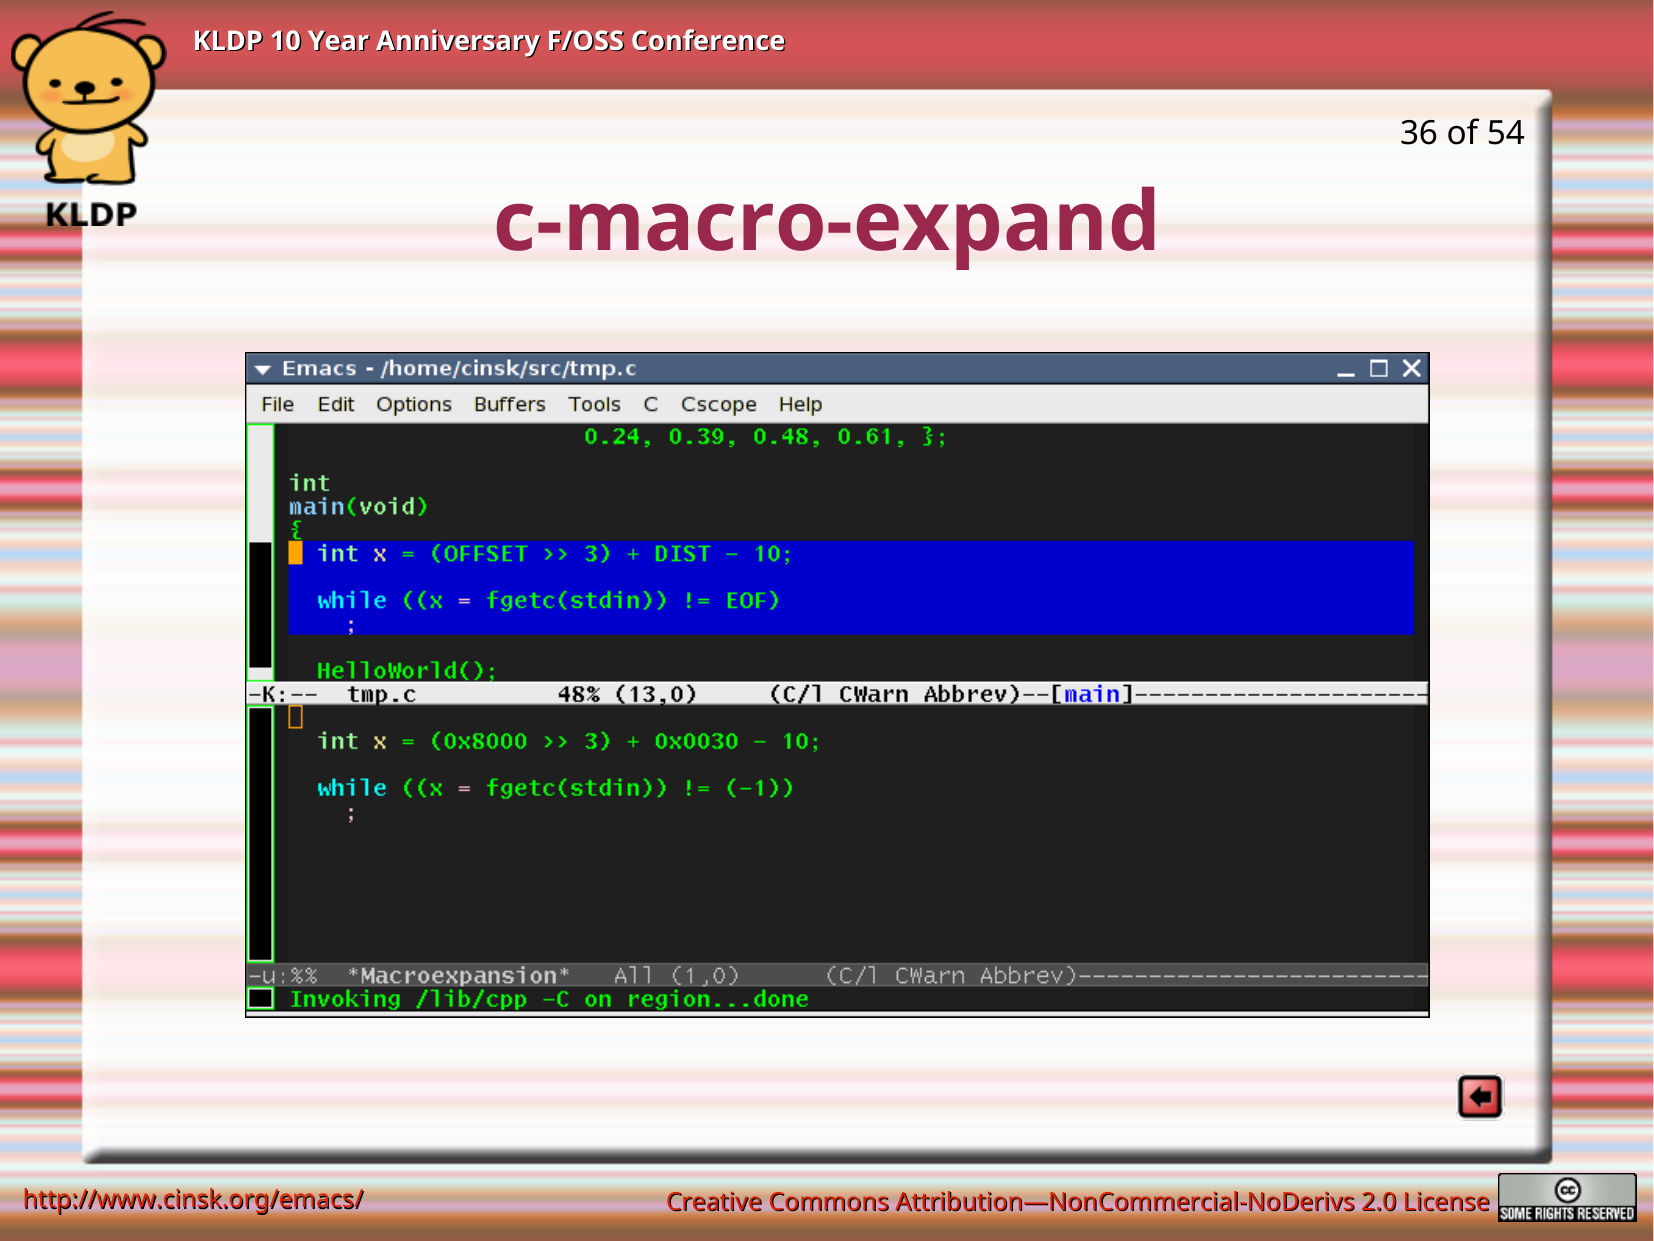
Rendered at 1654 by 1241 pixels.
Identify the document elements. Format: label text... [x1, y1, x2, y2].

title c-macro-expand [121, 114, 1534, 322]
picture [0, 0, 1654, 1241]
